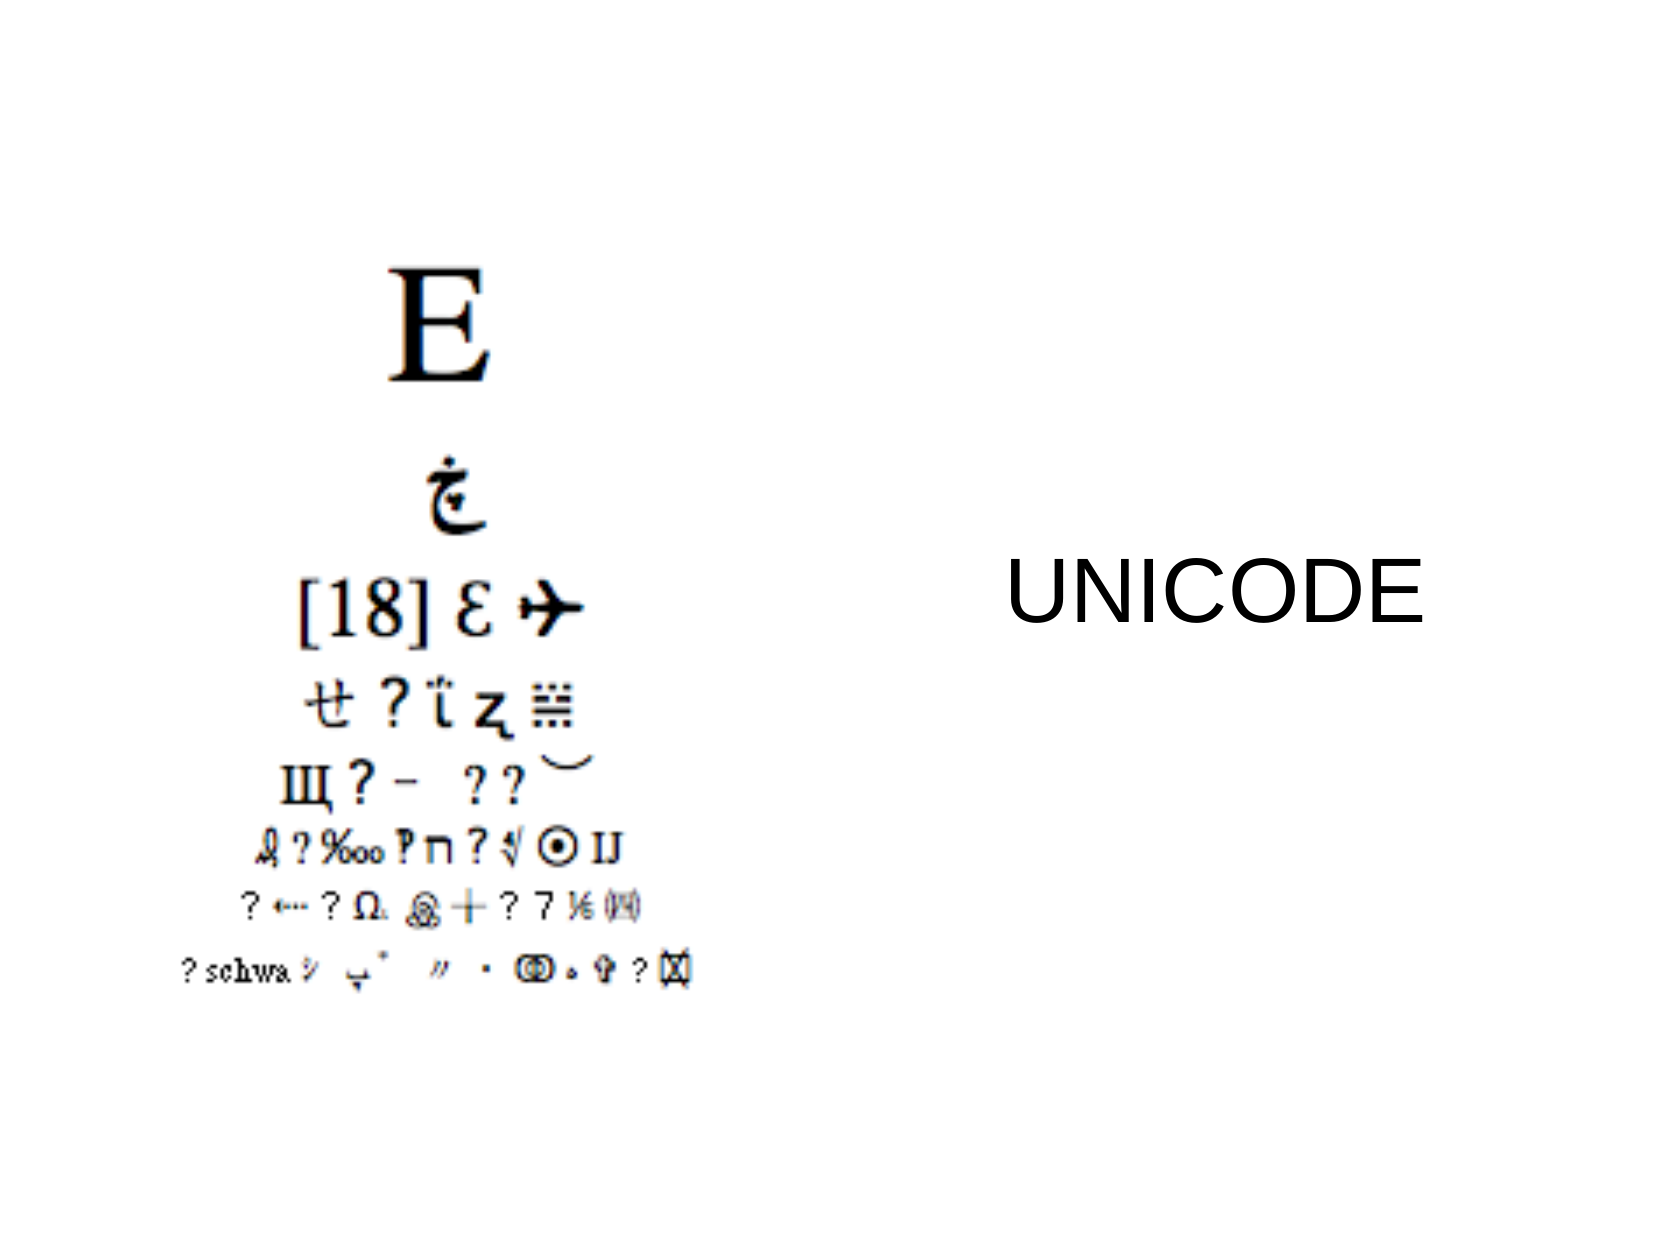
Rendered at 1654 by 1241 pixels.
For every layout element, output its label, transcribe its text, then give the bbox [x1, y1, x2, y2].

title UNICODE [825, 56, 1571, 1126]
picture [75, 246, 802, 1022]
